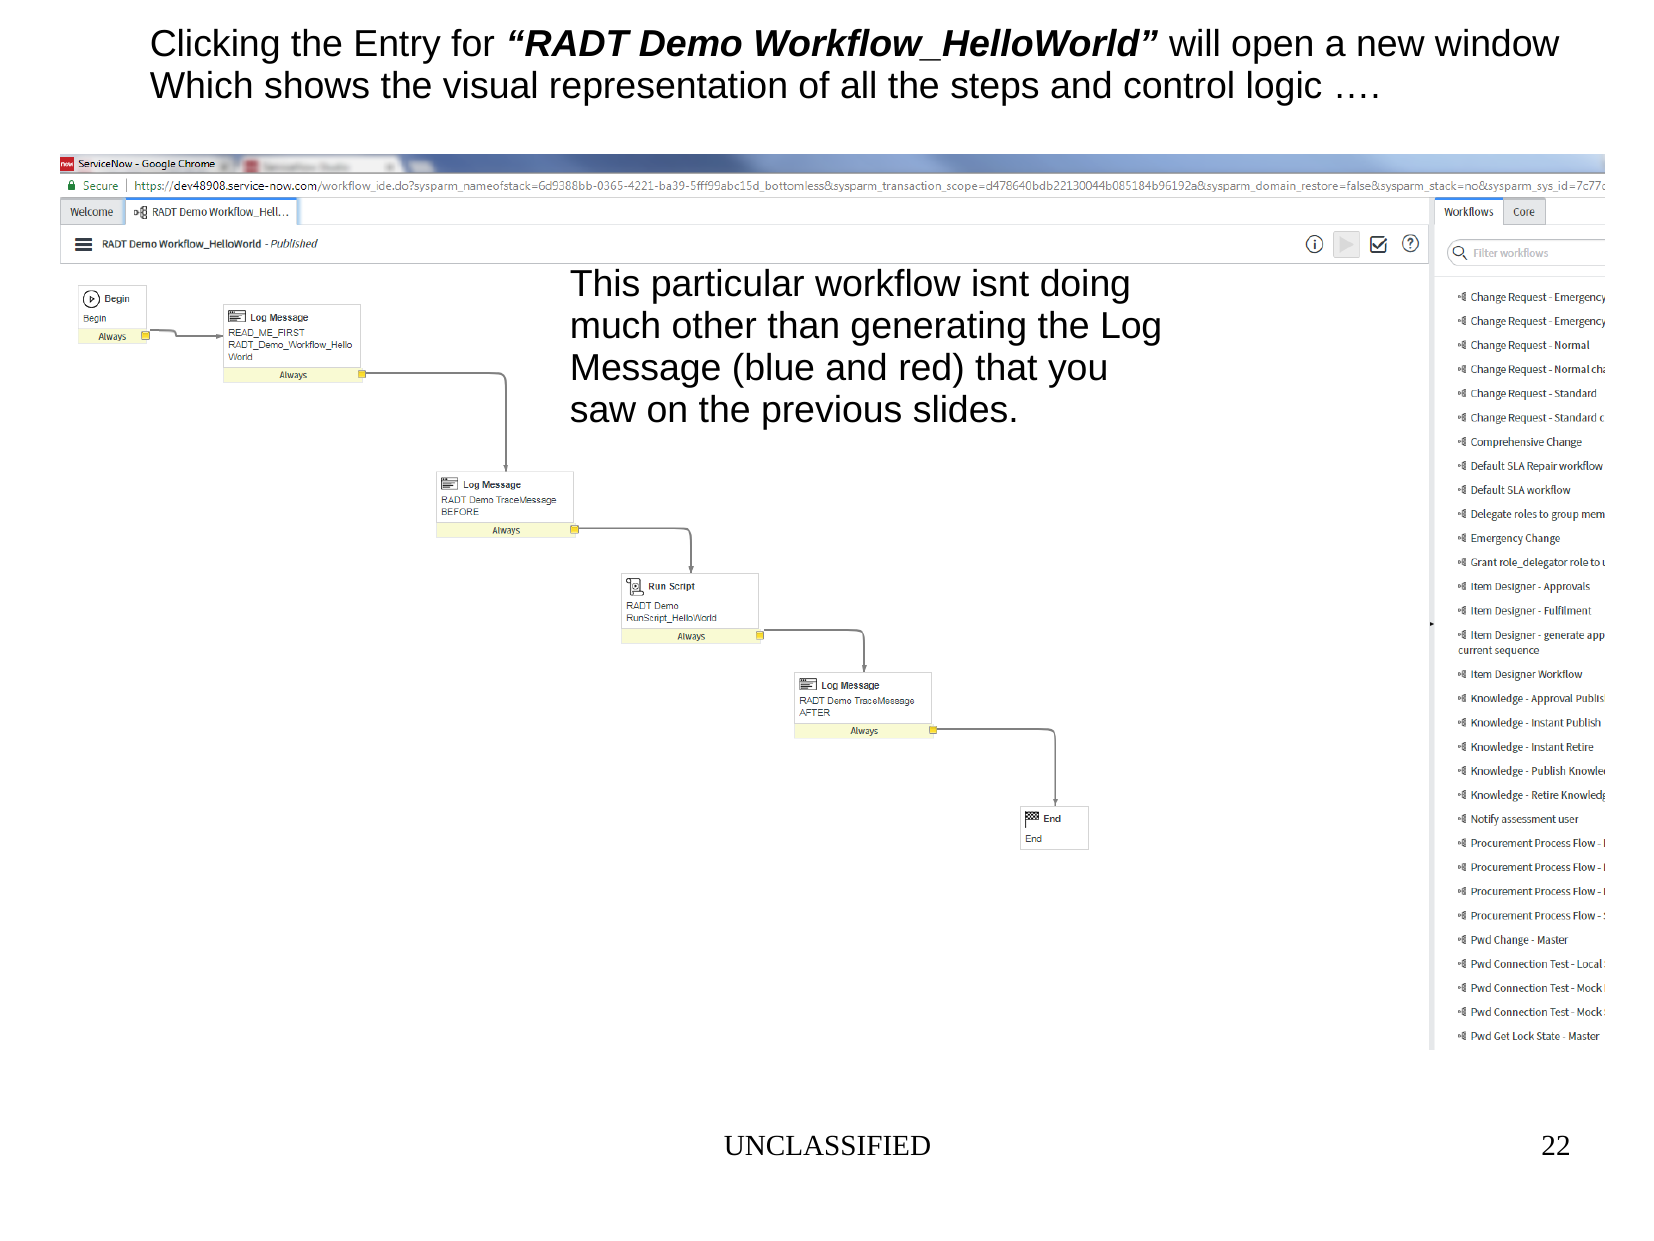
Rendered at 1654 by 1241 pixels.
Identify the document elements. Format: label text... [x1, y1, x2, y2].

picture [60, 154, 1605, 1051]
text_box Clicking the Entry for “RADT Demo Workflow_HelloWorld” will open a new window Which shows the visual representation of all the steps and control logic …. [135, 15, 1591, 114]
text_box This particular workflow isnt doing much other than generating the Log Message (blue and red) that you saw on the previous slides. [555, 255, 1201, 438]
